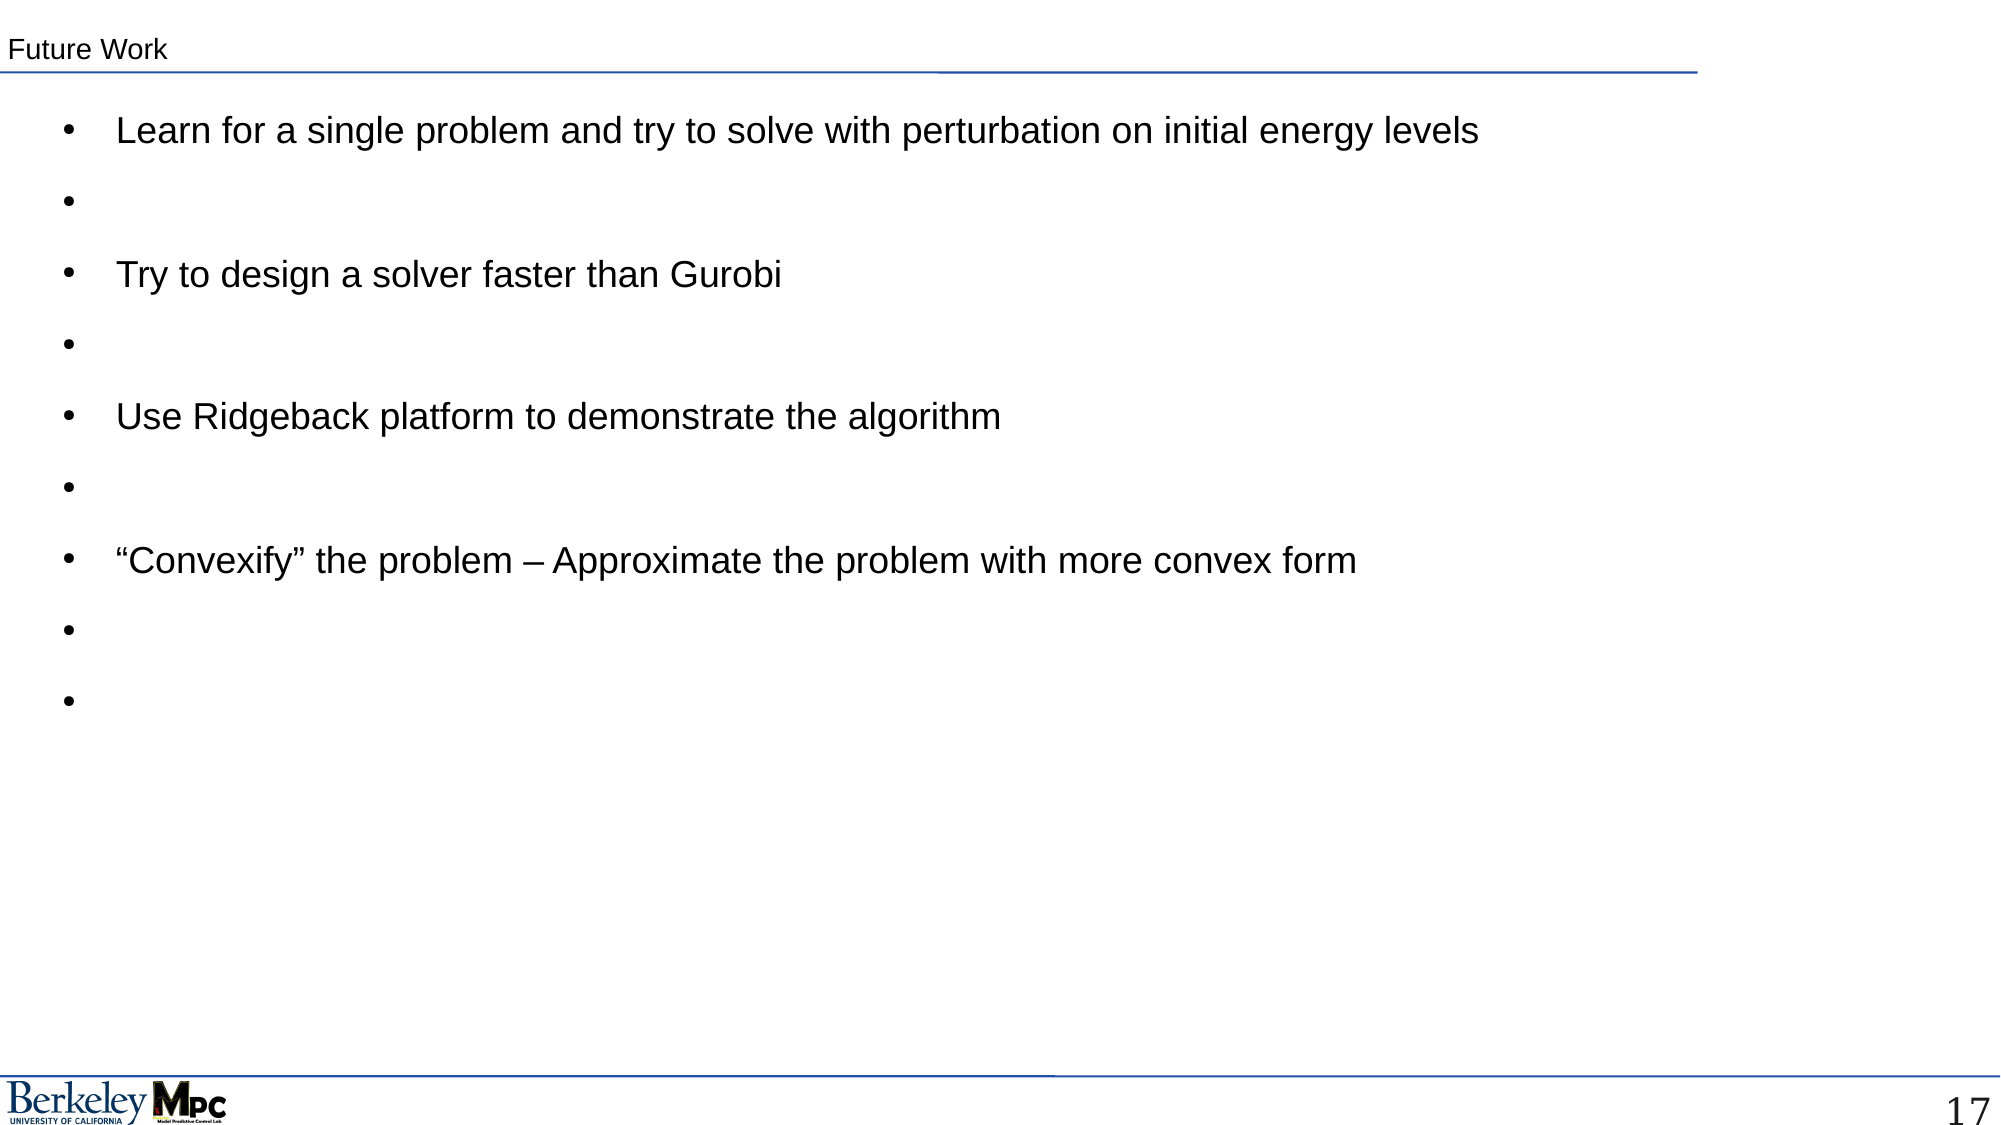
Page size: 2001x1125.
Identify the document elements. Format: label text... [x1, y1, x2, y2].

picture [0, 1072, 226, 1125]
list Learn for a single problem and try to solve with perturbation on initial energy levels Try to design a solver faster than Gurobi Use Ridgeback platform to demonstrate the algorithm “Convexify” the problem – Approximate the problem with more convex form [44, 110, 1928, 1054]
title Future Work [7, 7, 1930, 92]
